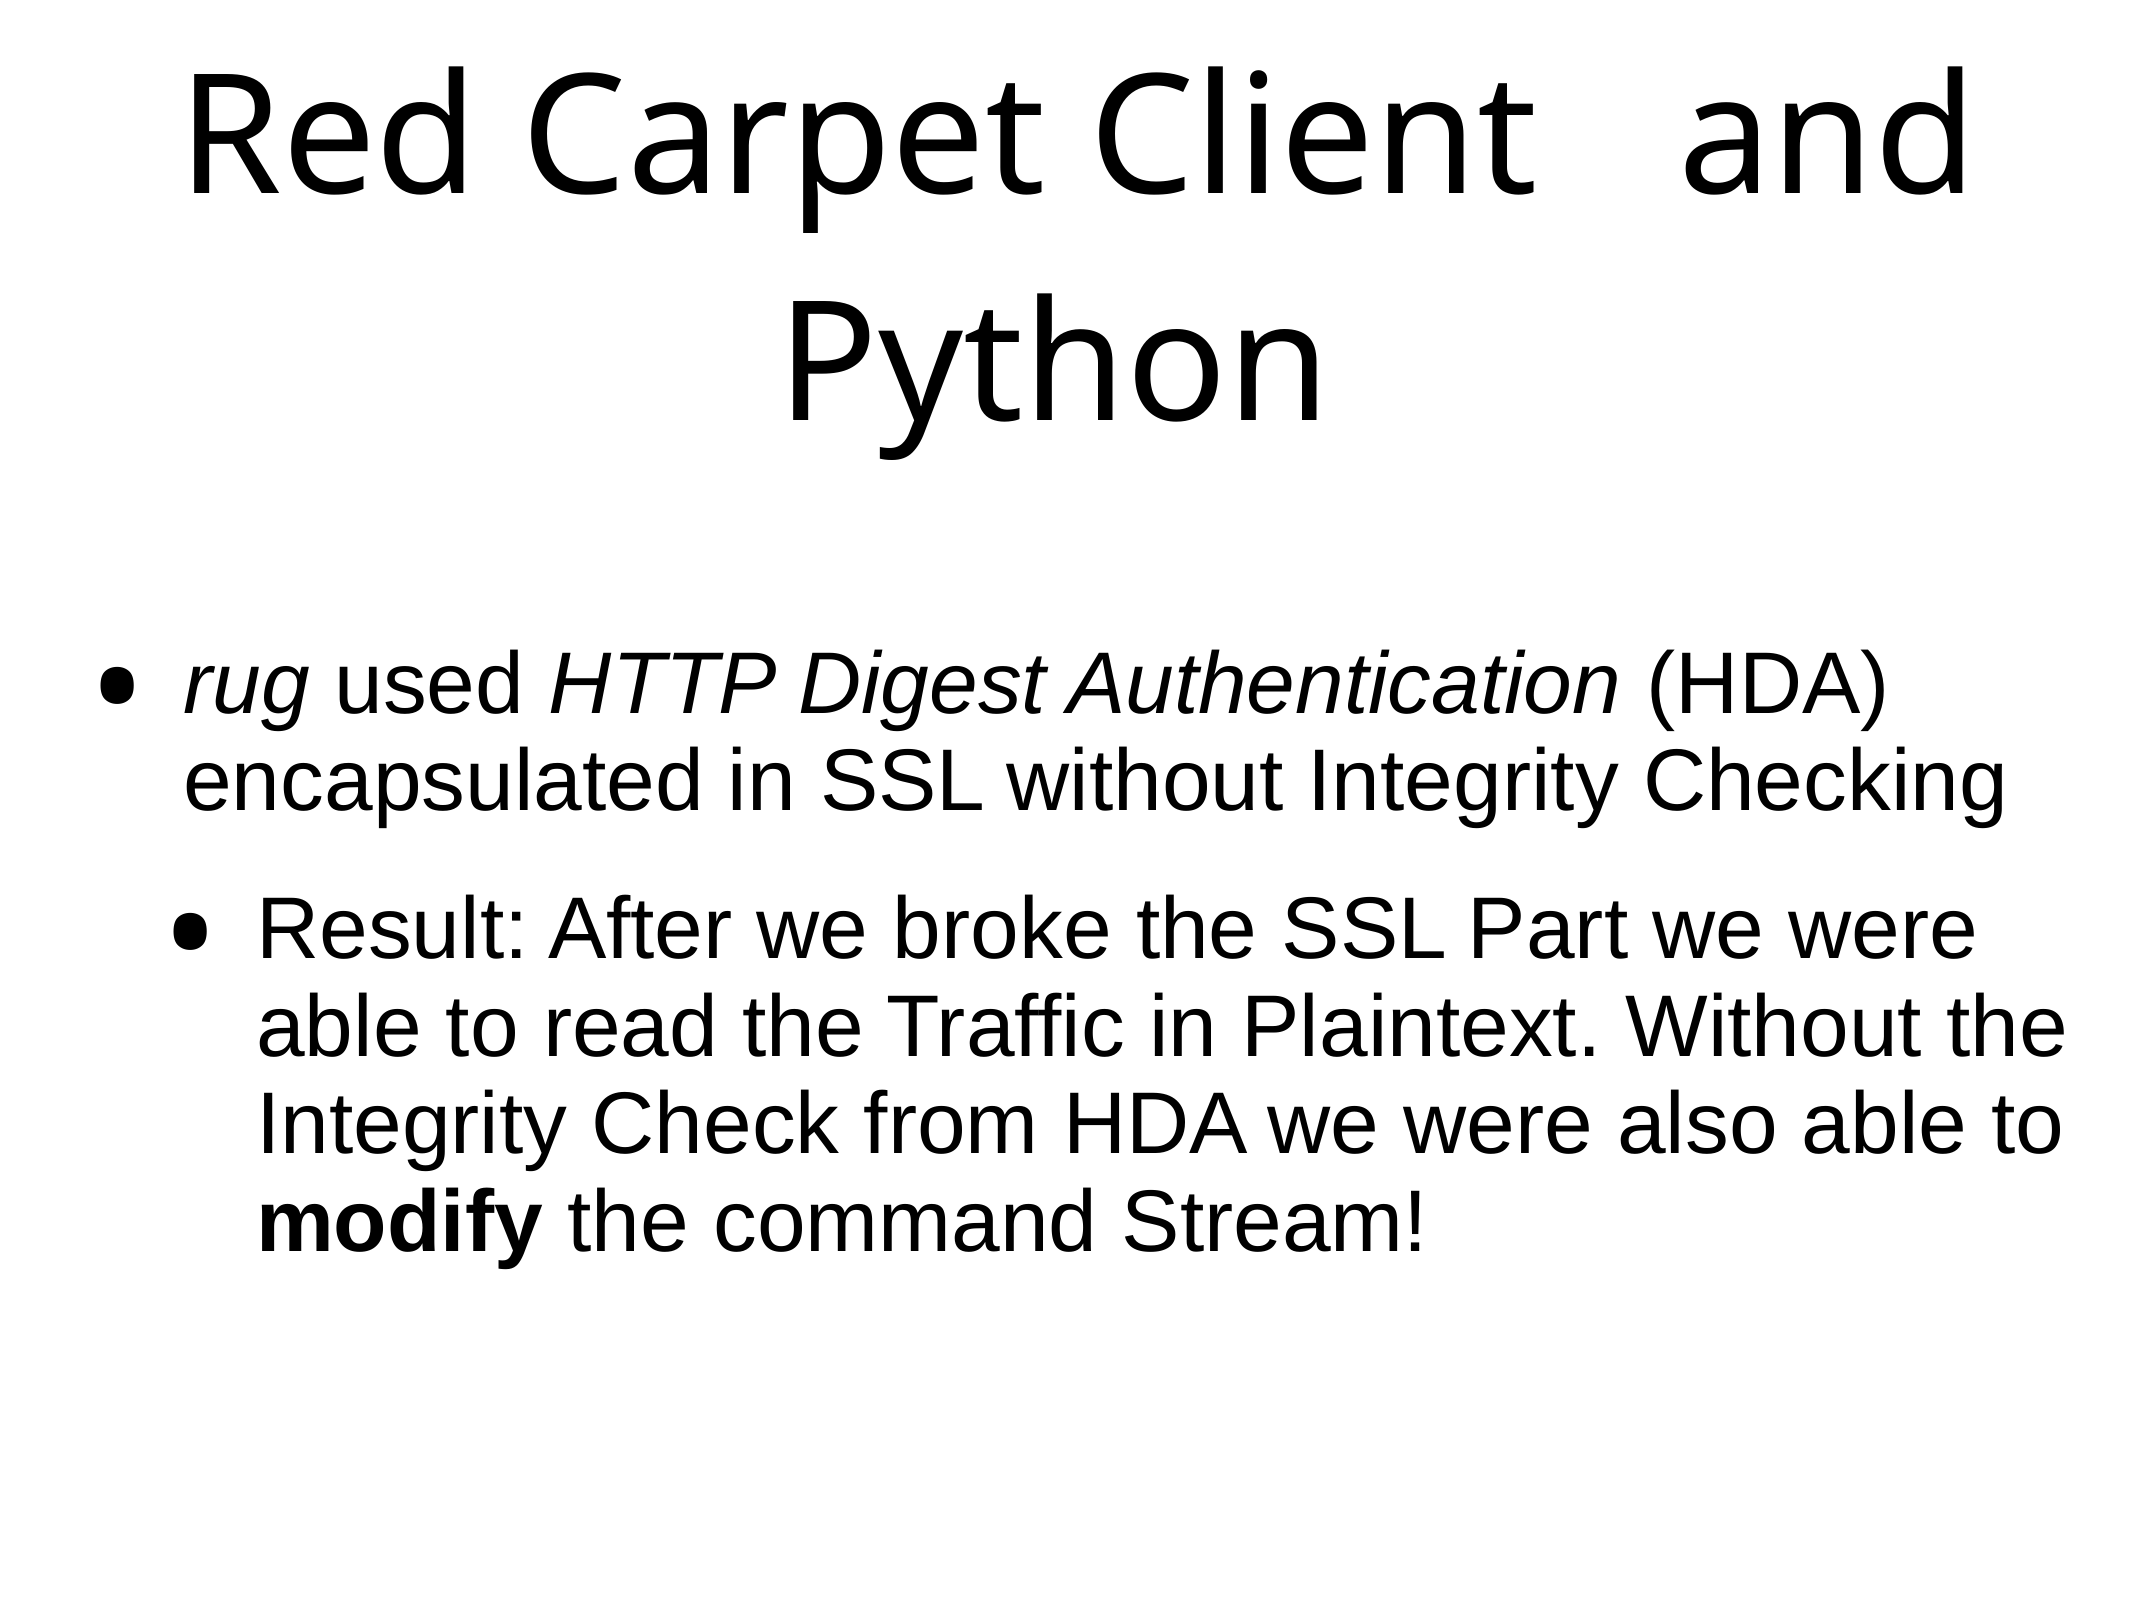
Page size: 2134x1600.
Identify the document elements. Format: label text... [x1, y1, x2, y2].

list rug used HTTP Digest Authentication (HDA) encapsulated in SSL without Integrity Checking Result: After we broke the SSL Part we were able to read the Traffic in Plaintext. Without the Integrity Check from HDA we were also able to modify the command Stream! [29, 412, 2097, 1492]
title Red Carpet Client and Python [59, 21, 2097, 412]
